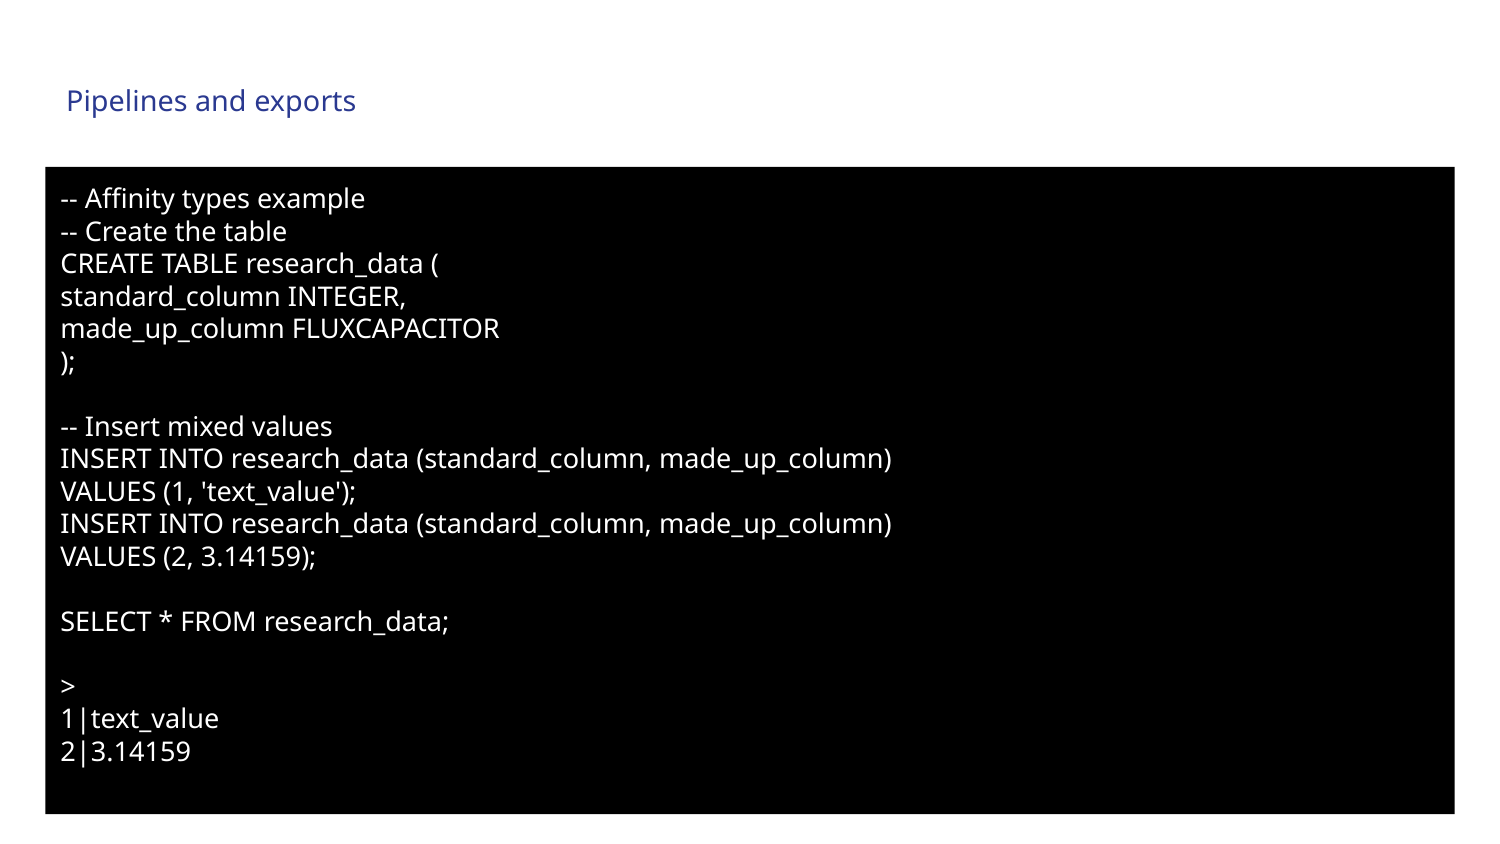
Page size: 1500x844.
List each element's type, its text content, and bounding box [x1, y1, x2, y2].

title Pipelines and exports [51, 67, 1449, 166]
text_box -- Affinity types example -- Create the table CREATE TABLE research_data ( standard_column INTEGER, made_up_column FLUXCAPACITOR ); -- Insert mixed values INSERT INTO research_data (standard_column, made_up_column) VALUES (1, 'text_value'); INSERT INTO research_data (standard_column, made_up_column) VALUES (2, 3.14159); SELECT * FROM research_data; > 1|text_value 2|3.14159 [45, 166, 1455, 815]
